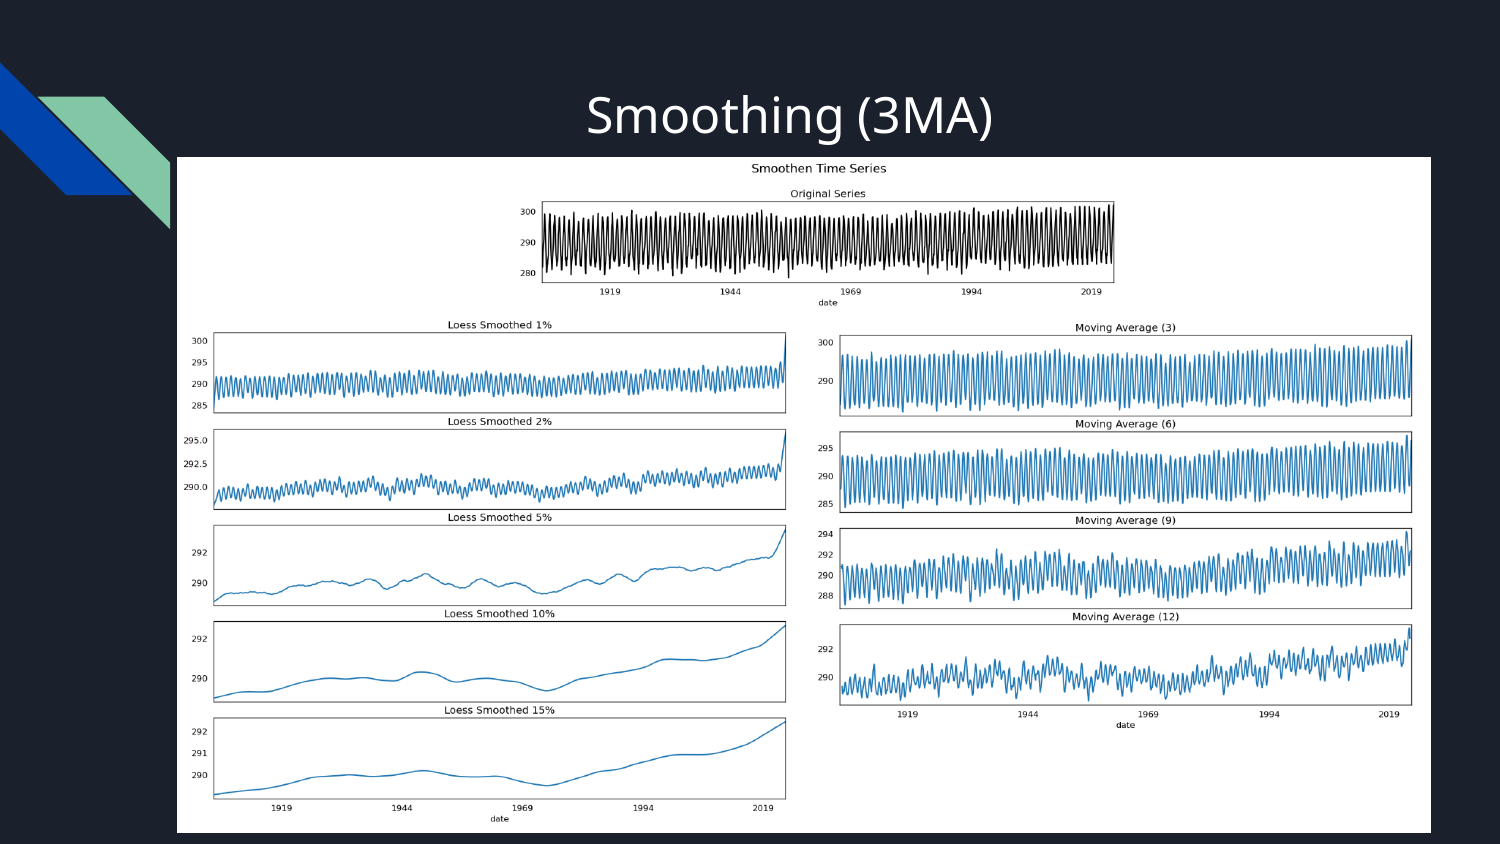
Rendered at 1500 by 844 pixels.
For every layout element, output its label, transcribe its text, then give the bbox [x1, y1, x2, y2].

title Smoothing (3MA) [212, 64, 1368, 157]
picture [177, 157, 1431, 833]
